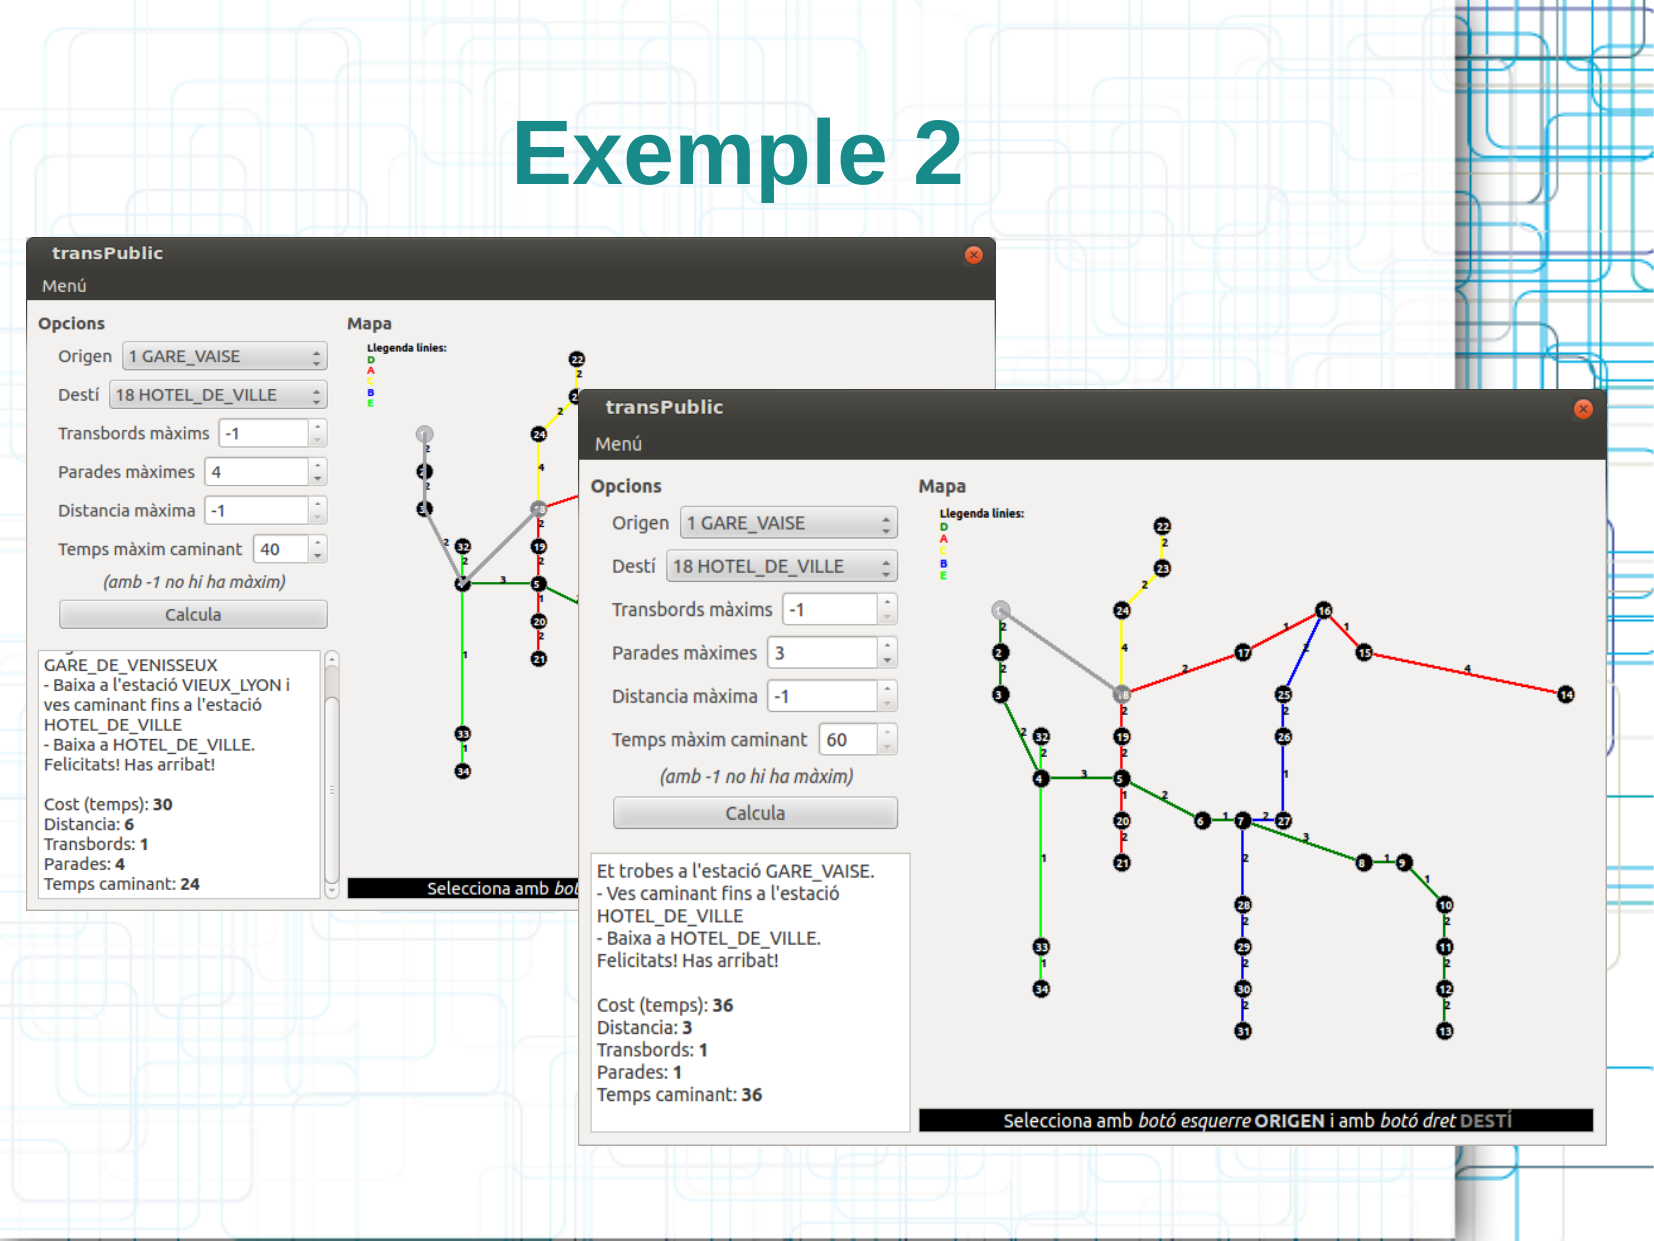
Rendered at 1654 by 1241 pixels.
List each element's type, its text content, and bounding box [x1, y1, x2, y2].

title Exemple 2 [59, 49, 1418, 257]
picture [0, 0, 1654, 1241]
